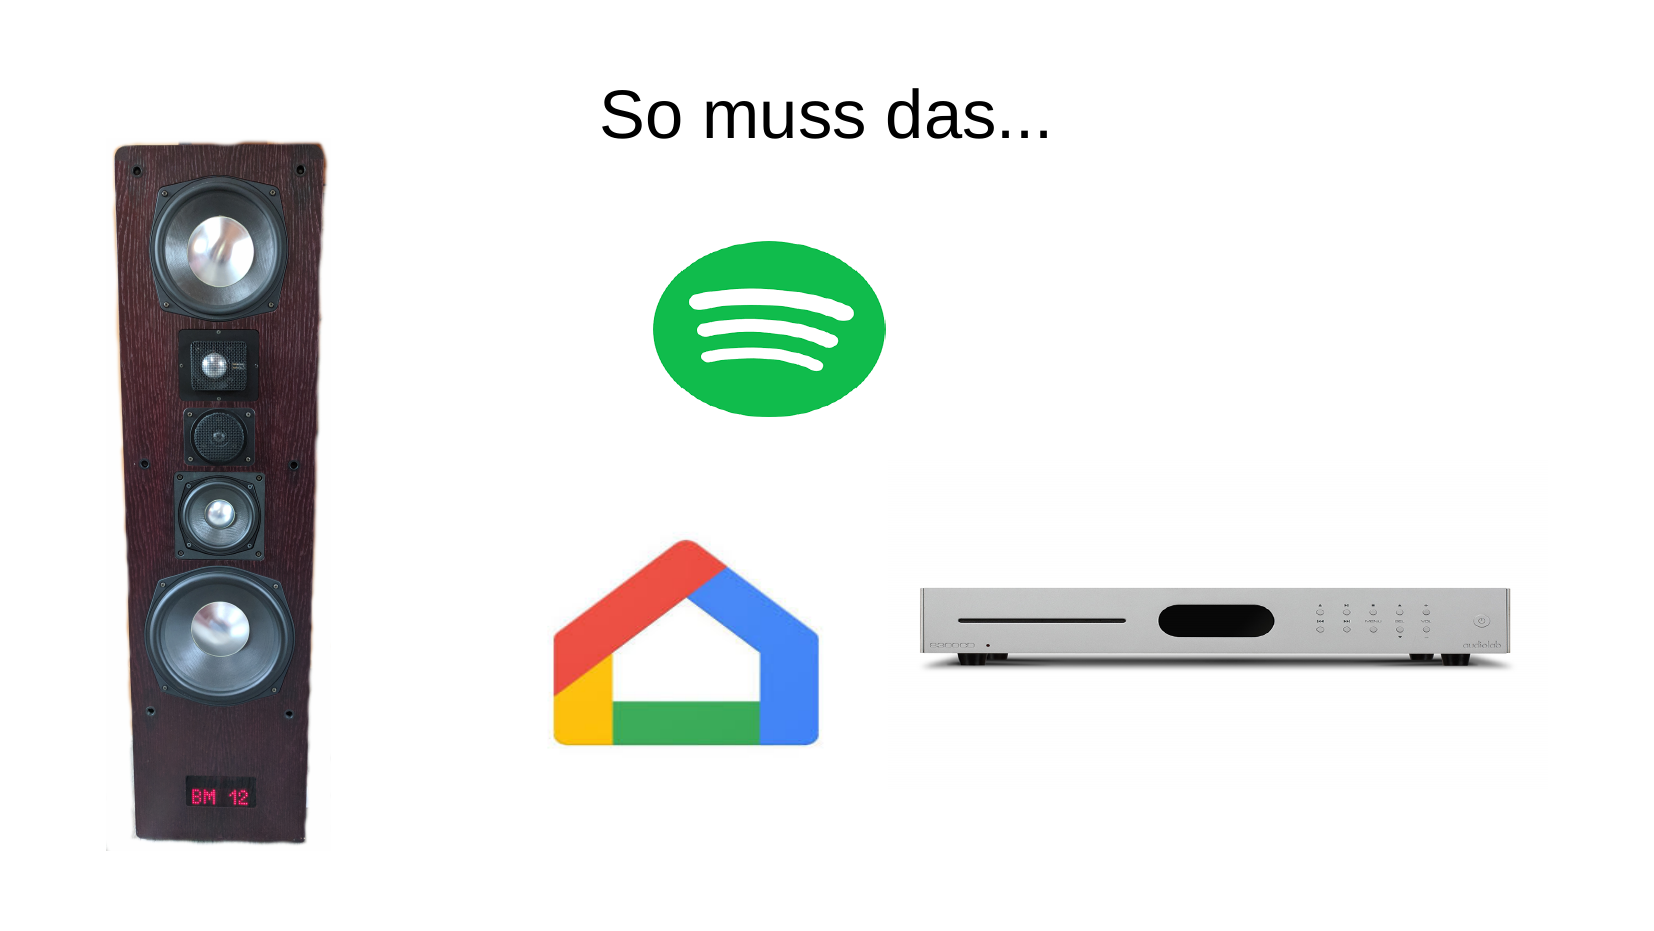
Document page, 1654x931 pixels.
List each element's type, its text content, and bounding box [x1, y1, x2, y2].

picture [653, 241, 886, 417]
picture [888, 458, 1548, 789]
picture [510, 513, 863, 778]
title So muss das... [82, 37, 1571, 193]
picture [106, 138, 331, 851]
